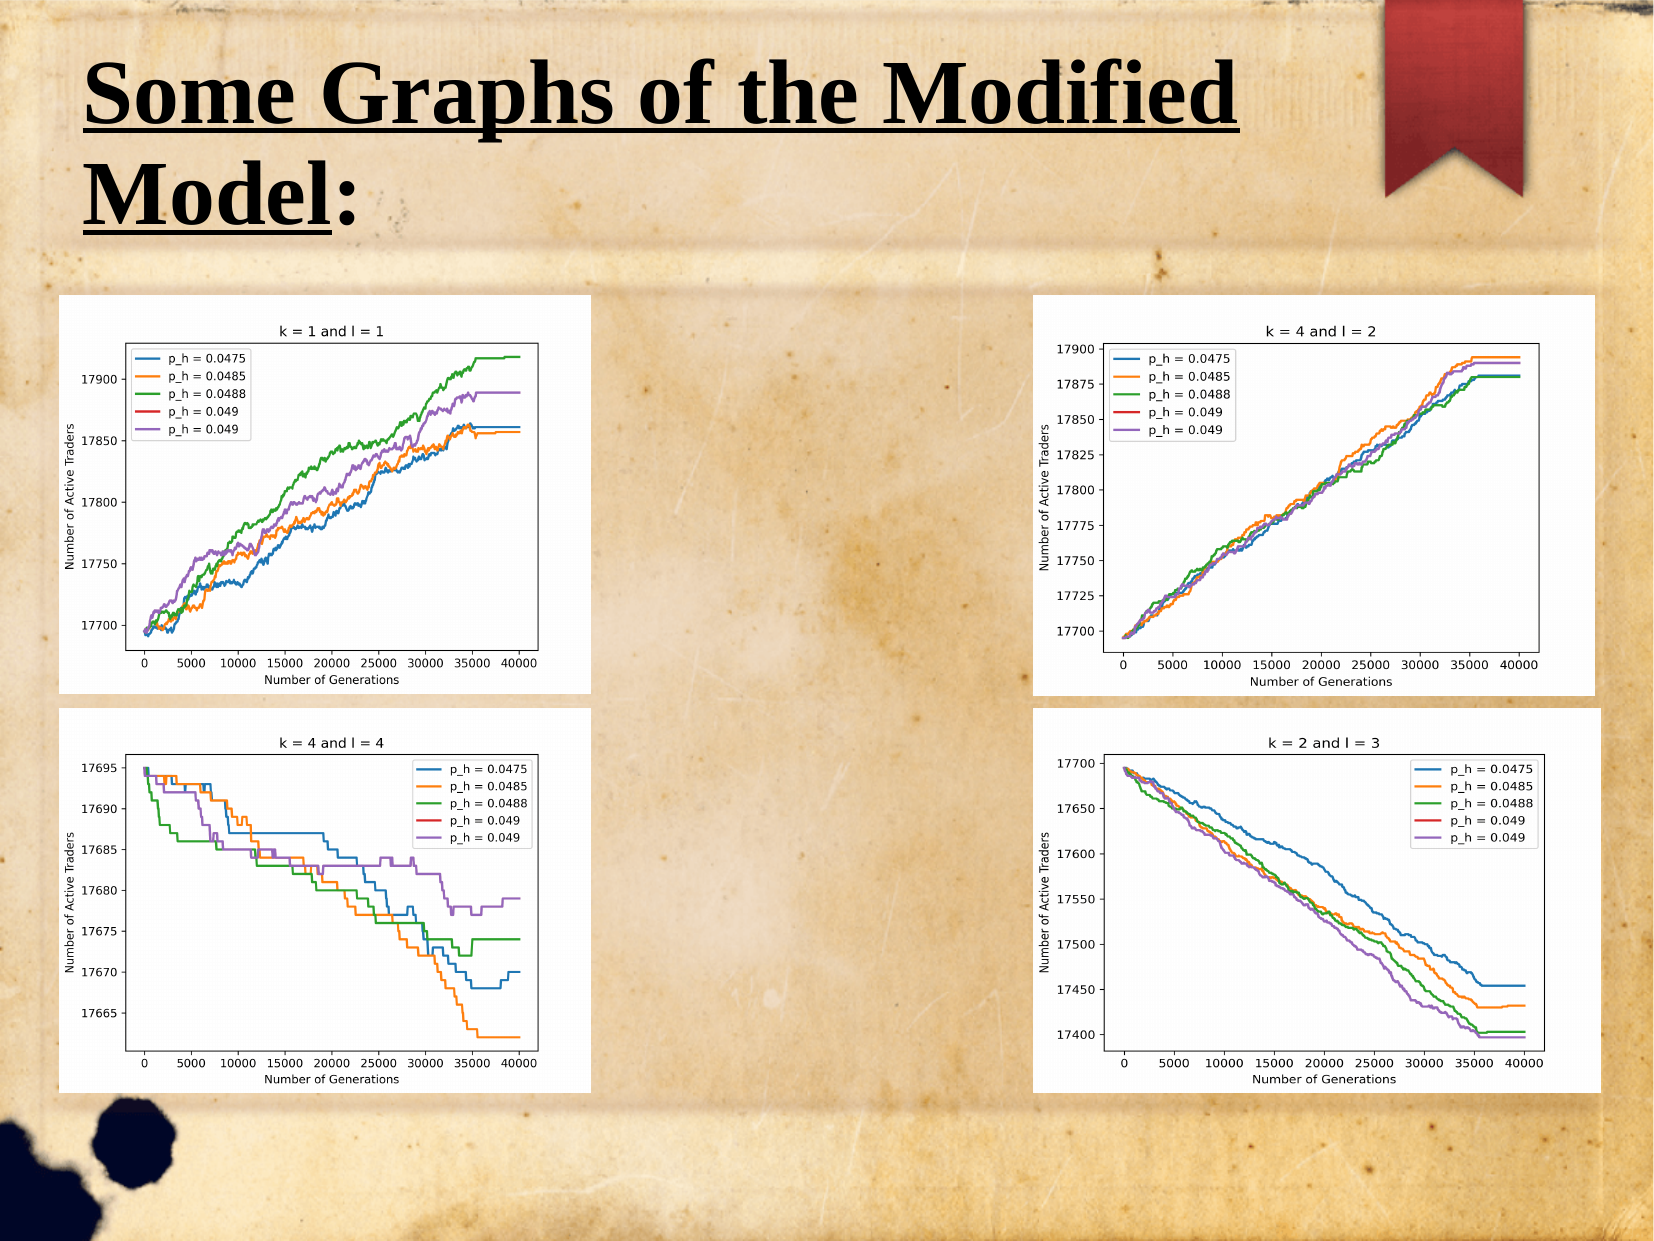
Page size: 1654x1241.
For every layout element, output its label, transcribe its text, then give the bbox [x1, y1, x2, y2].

title Some Graphs of the Modified Model: [82, 41, 1347, 245]
picture [0, 0, 1654, 1241]
